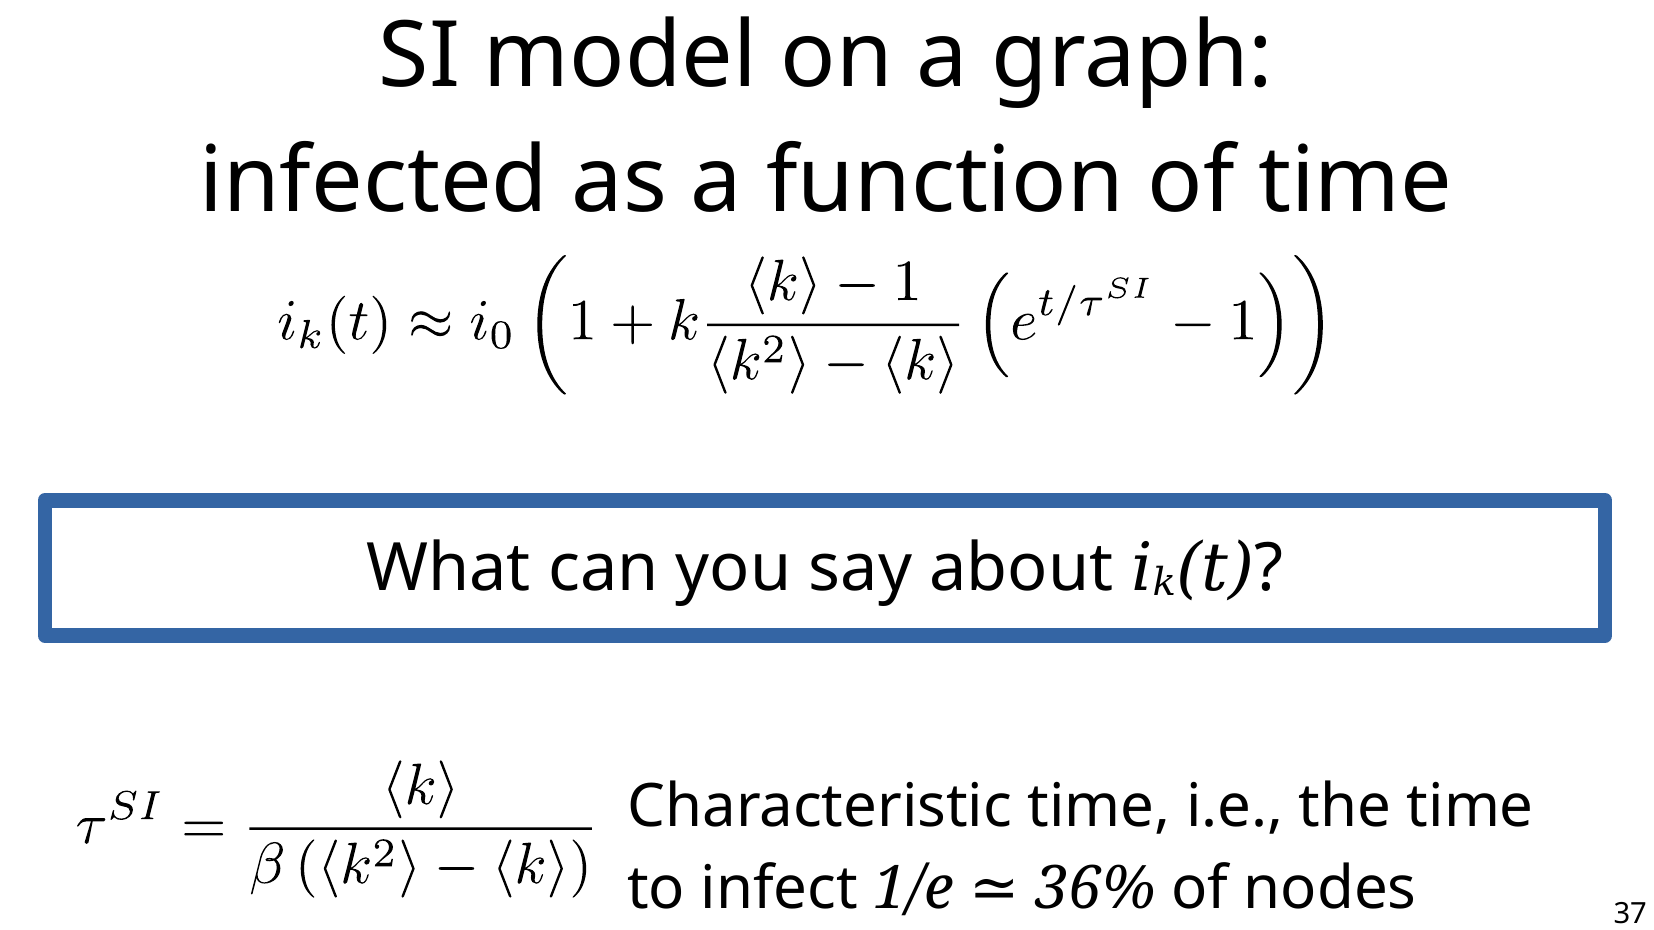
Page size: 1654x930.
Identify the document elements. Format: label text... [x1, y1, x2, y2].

text_box [277, 255, 1336, 395]
list Characteristic time, i.e., the time to infect 1/e ≃ 36% of nodes [627, 762, 1603, 928]
text_box [75, 760, 592, 898]
list What can you say about ik(t)? [60, 518, 1591, 621]
title SI model on a graph: infected as a function of time [82, 1, 1571, 225]
